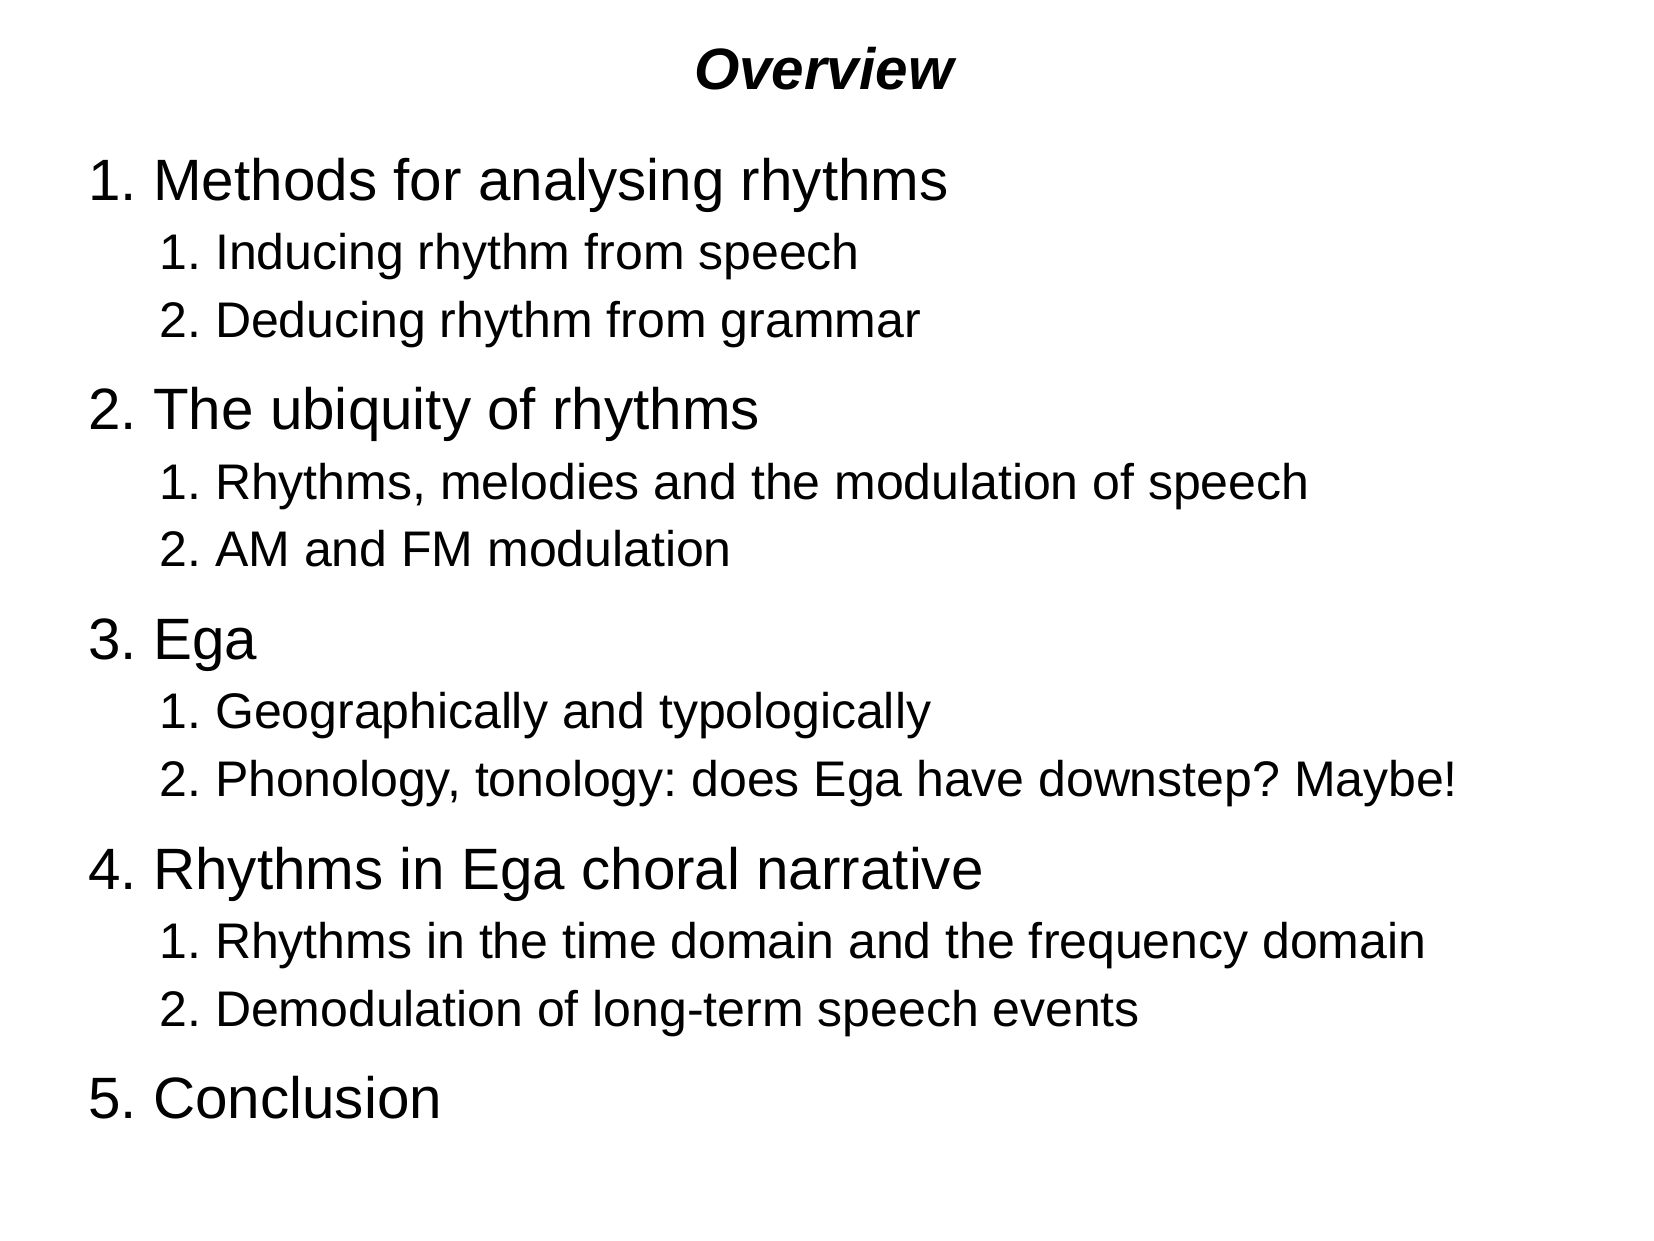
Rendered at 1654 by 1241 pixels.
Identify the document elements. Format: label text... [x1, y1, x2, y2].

title Overview [11, 19, 1636, 119]
list Methods for analysing rhythms Inducing rhythm from speech Deducing rhythm from grammar The ubiquity of rhythms Rhythms, melodies and the modulation of speech AM and FM modulation Ega Geographically and typologically Phonology, tonology: does Ega have downstep? Maybe! Rhythms in Ega choral narrative Rhythms in the time domain and the frequency domain Demodulation of long-term speech events Conclusion [70, 147, 1625, 1176]
